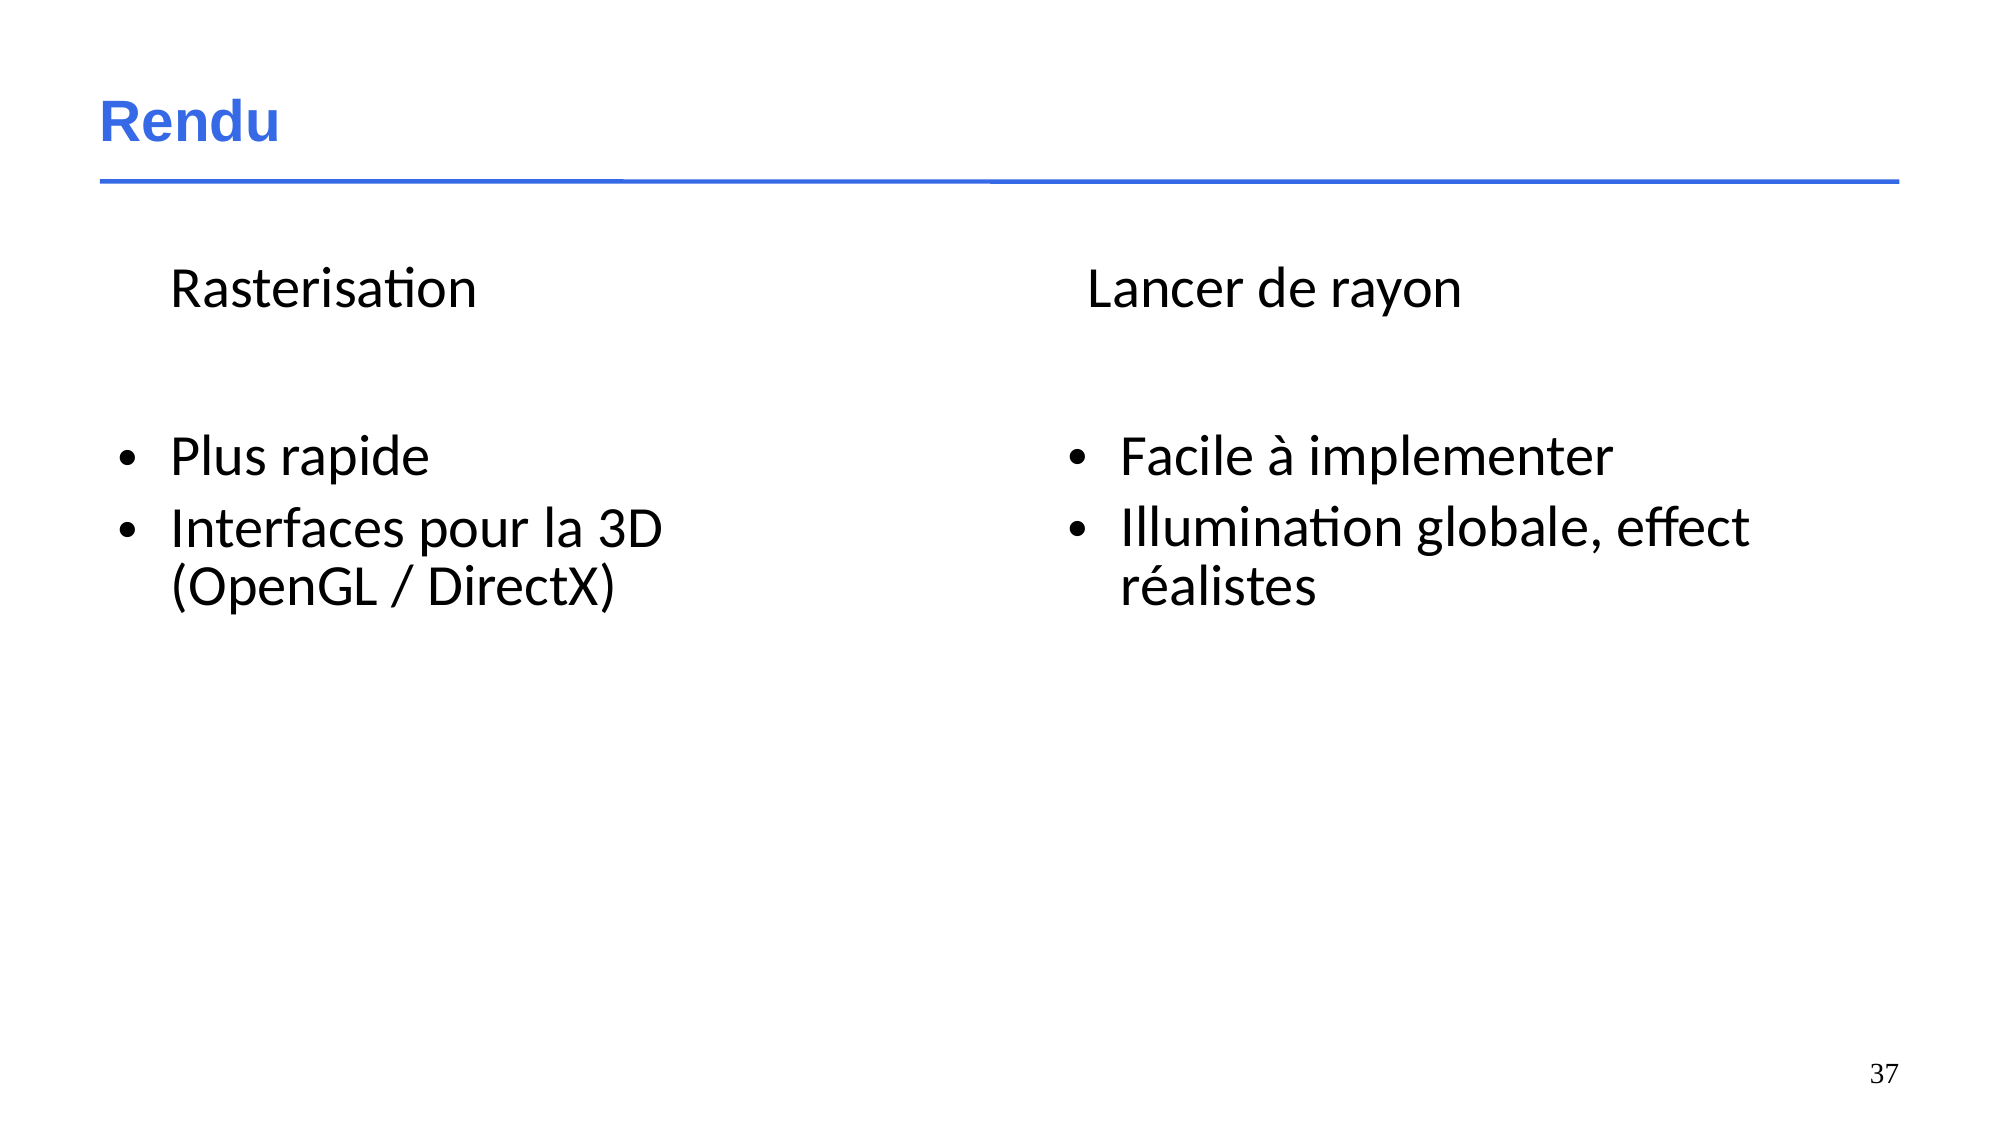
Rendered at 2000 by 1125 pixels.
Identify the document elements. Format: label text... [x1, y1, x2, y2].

list Plus rapide Interfaces pour la 3D (OpenGL / DirectX) [99, 338, 901, 1051]
list Facile à implementer Illumination globale, effect réalistes [1050, 337, 1851, 1050]
list [112, 975, 1912, 1088]
title Rendu [99, 27, 1900, 215]
list Rasterisation Lancer de rayon [99, 263, 1900, 975]
